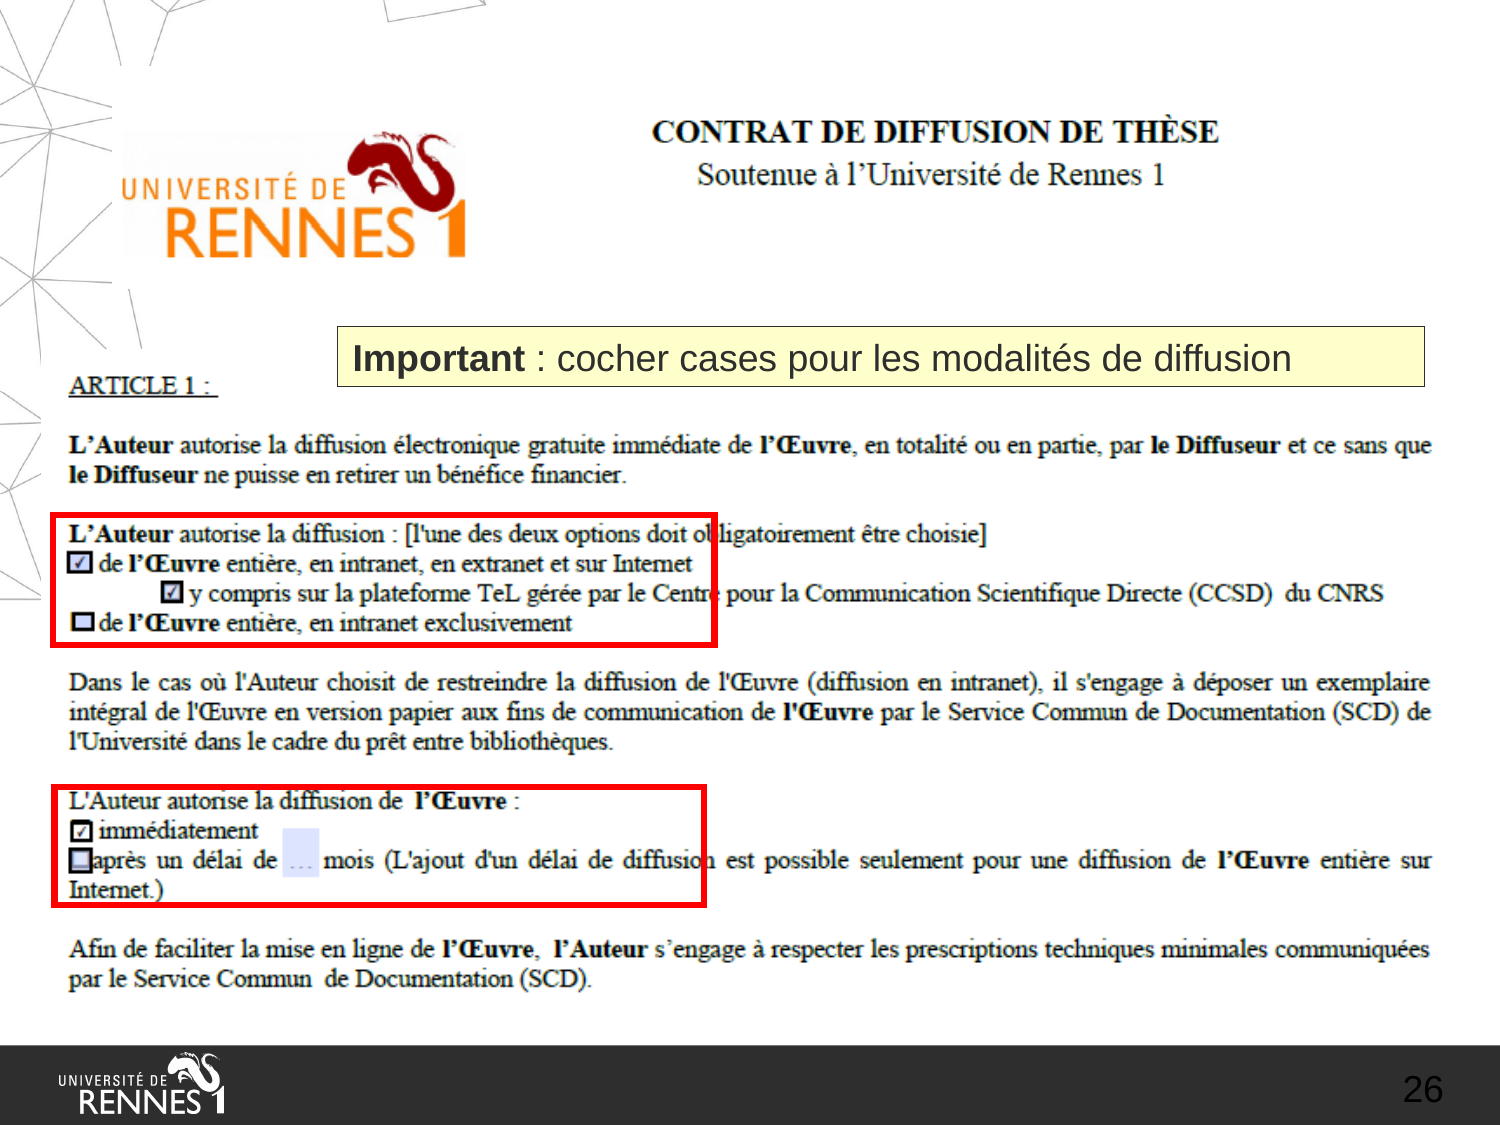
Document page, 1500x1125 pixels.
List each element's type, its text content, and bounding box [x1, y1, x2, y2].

text_box Important : cocher cases pour les modalités de diffusion [337, 326, 1425, 387]
text_box 1 [1257, 1057, 1459, 1118]
picture [0, 0, 1500, 1045]
picture [59, 1052, 224, 1114]
